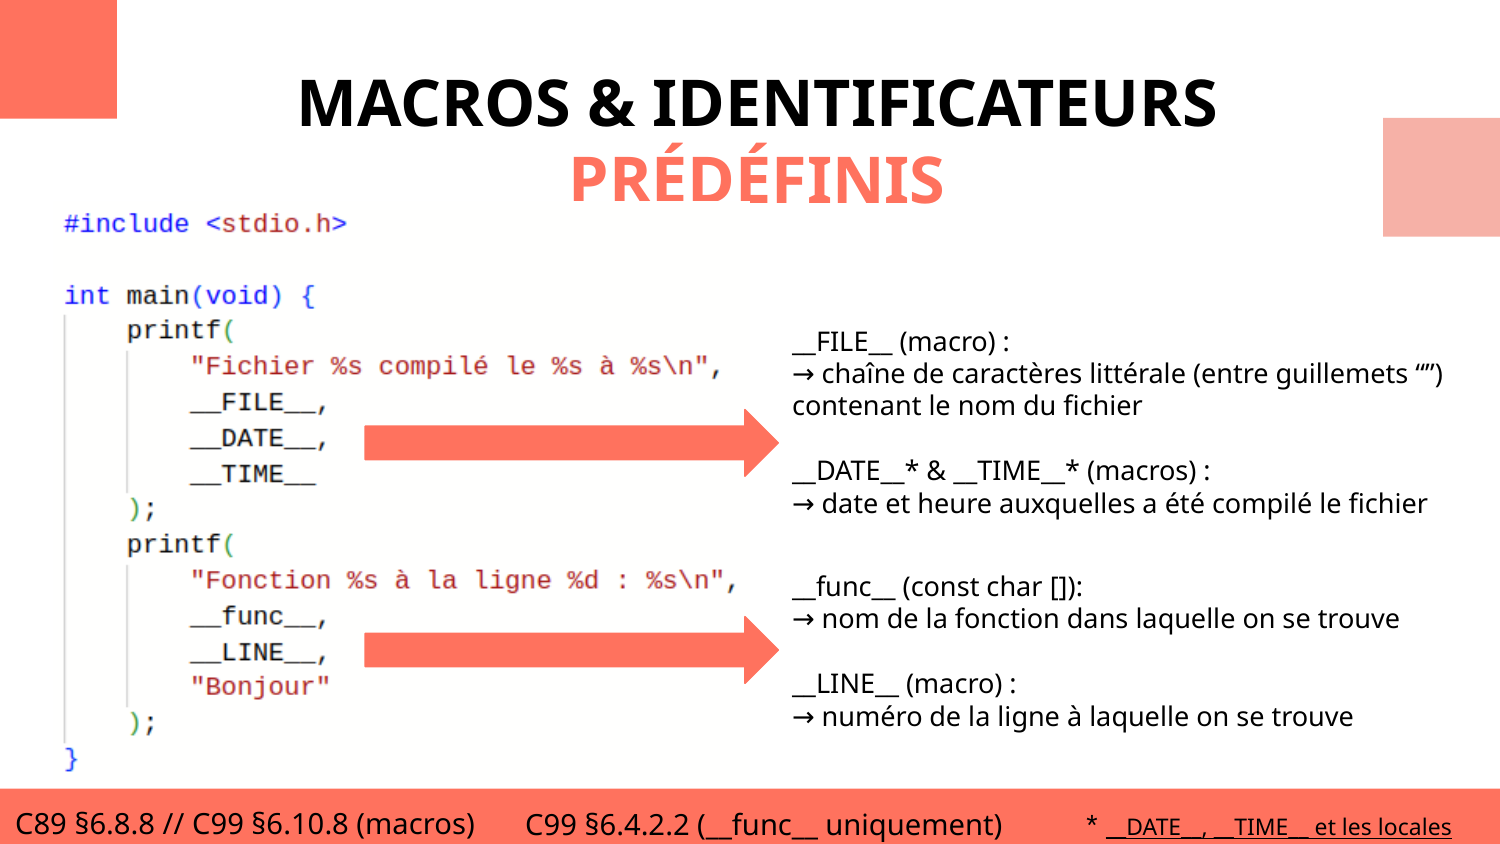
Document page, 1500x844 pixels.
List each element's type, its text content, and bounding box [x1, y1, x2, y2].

text_box C89 §6.8.8 // C99 §6.10.8 (macros) [0, 790, 570, 844]
text_box C99 §6.4.2.2 (__func__ uniquement) [510, 791, 1071, 844]
text_box __func__ (const char []): → nom de la fonction dans laquelle on se trouve __LINE__ (macro) : → numéro de la ligne à laquelle on se trouve [777, 553, 1500, 745]
title MACROS & IDENTIFICATEURS PRÉDÉFINIS [105, 102, 1410, 177]
picture [53, 201, 750, 781]
text_box [365, 409, 777, 477]
text_box * __DATE__, __TIME__ et les locales [1071, 791, 1500, 844]
text_box [365, 616, 777, 684]
text_box __FILE__ (macro) : → chaîne de caractères littérale (entre guillemets “”) contenant le nom du fichier __DATE__* & __TIME__* (macros) : → date et heure auxquelles a été compilé le fichier [777, 308, 1500, 535]
